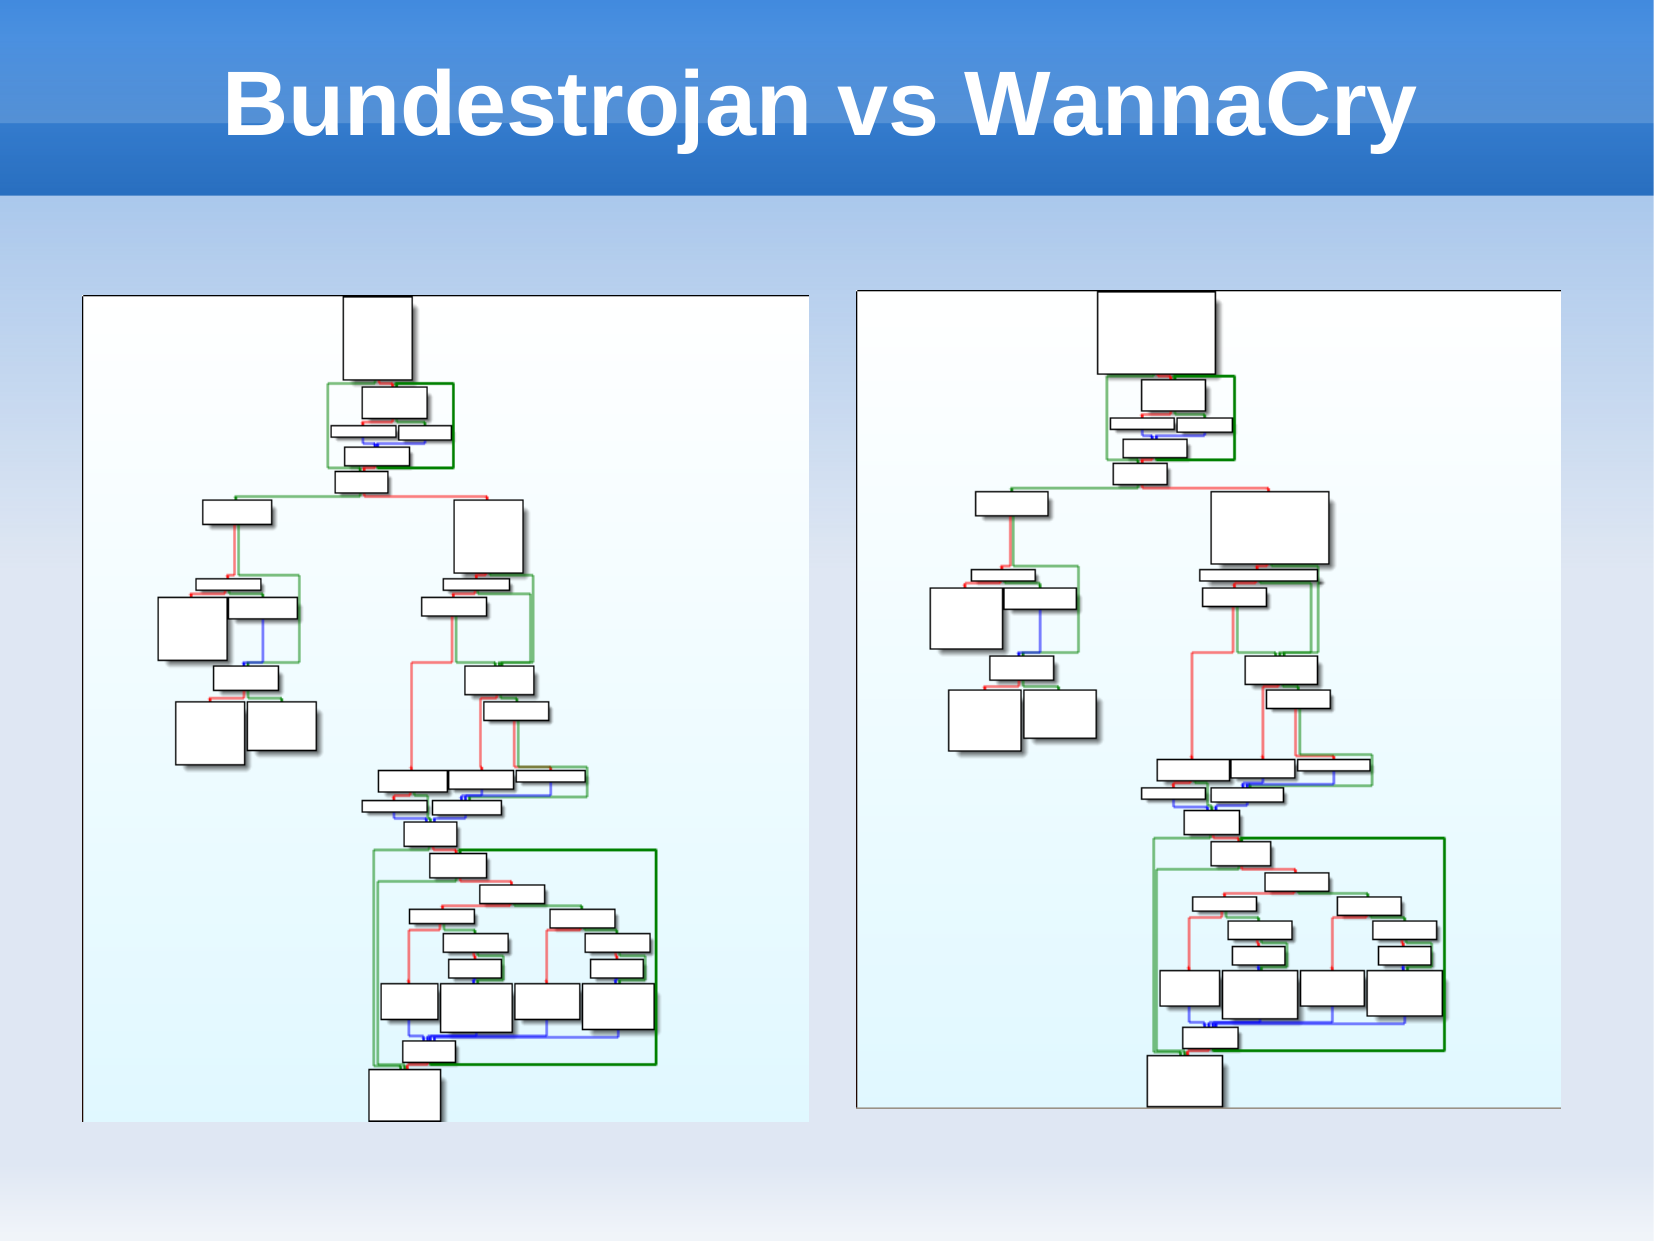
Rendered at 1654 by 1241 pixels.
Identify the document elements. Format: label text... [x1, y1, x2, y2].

title Bundestrojan vs WannaCry [76, 0, 1565, 208]
picture [0, 0, 1654, 1241]
